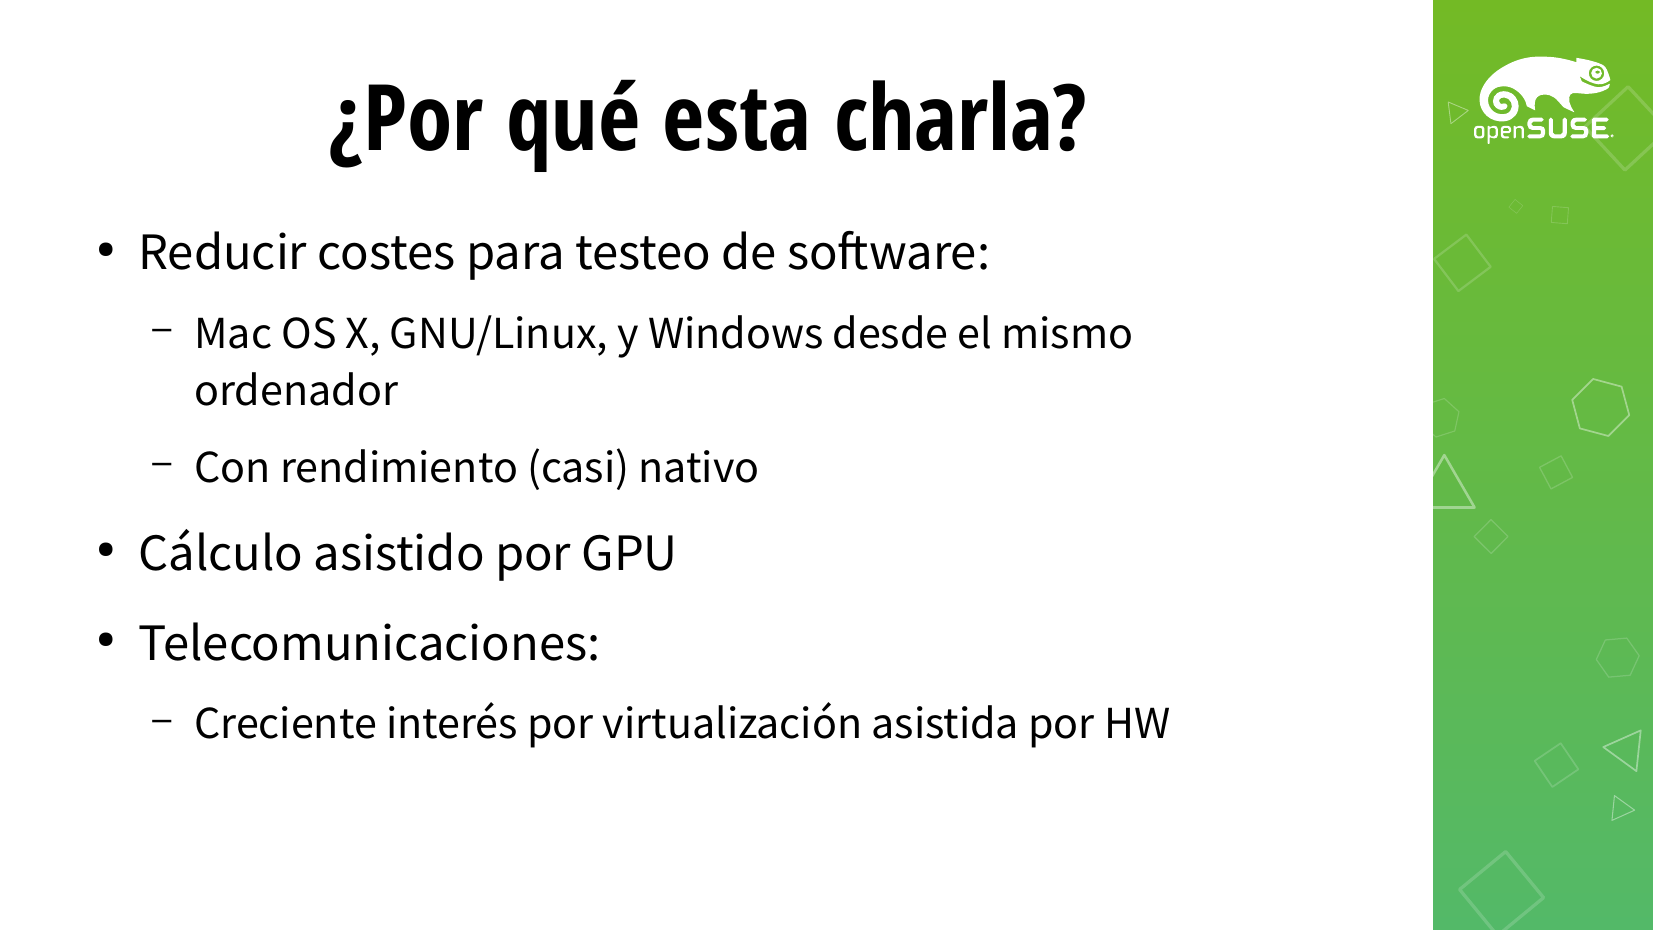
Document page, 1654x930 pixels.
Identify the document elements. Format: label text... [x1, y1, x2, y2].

list Reducir costes para testeo de software: Mac OS X, GNU/Linux, y Windows desde el mismo ordenador Con rendimiento (casi) nativo Cálculo asistido por GPU Telecomunicaciones: Creciente interés por virtualización asistida por HW [82, 217, 1336, 757]
title ¿Por qué esta charla? [82, 37, 1336, 193]
